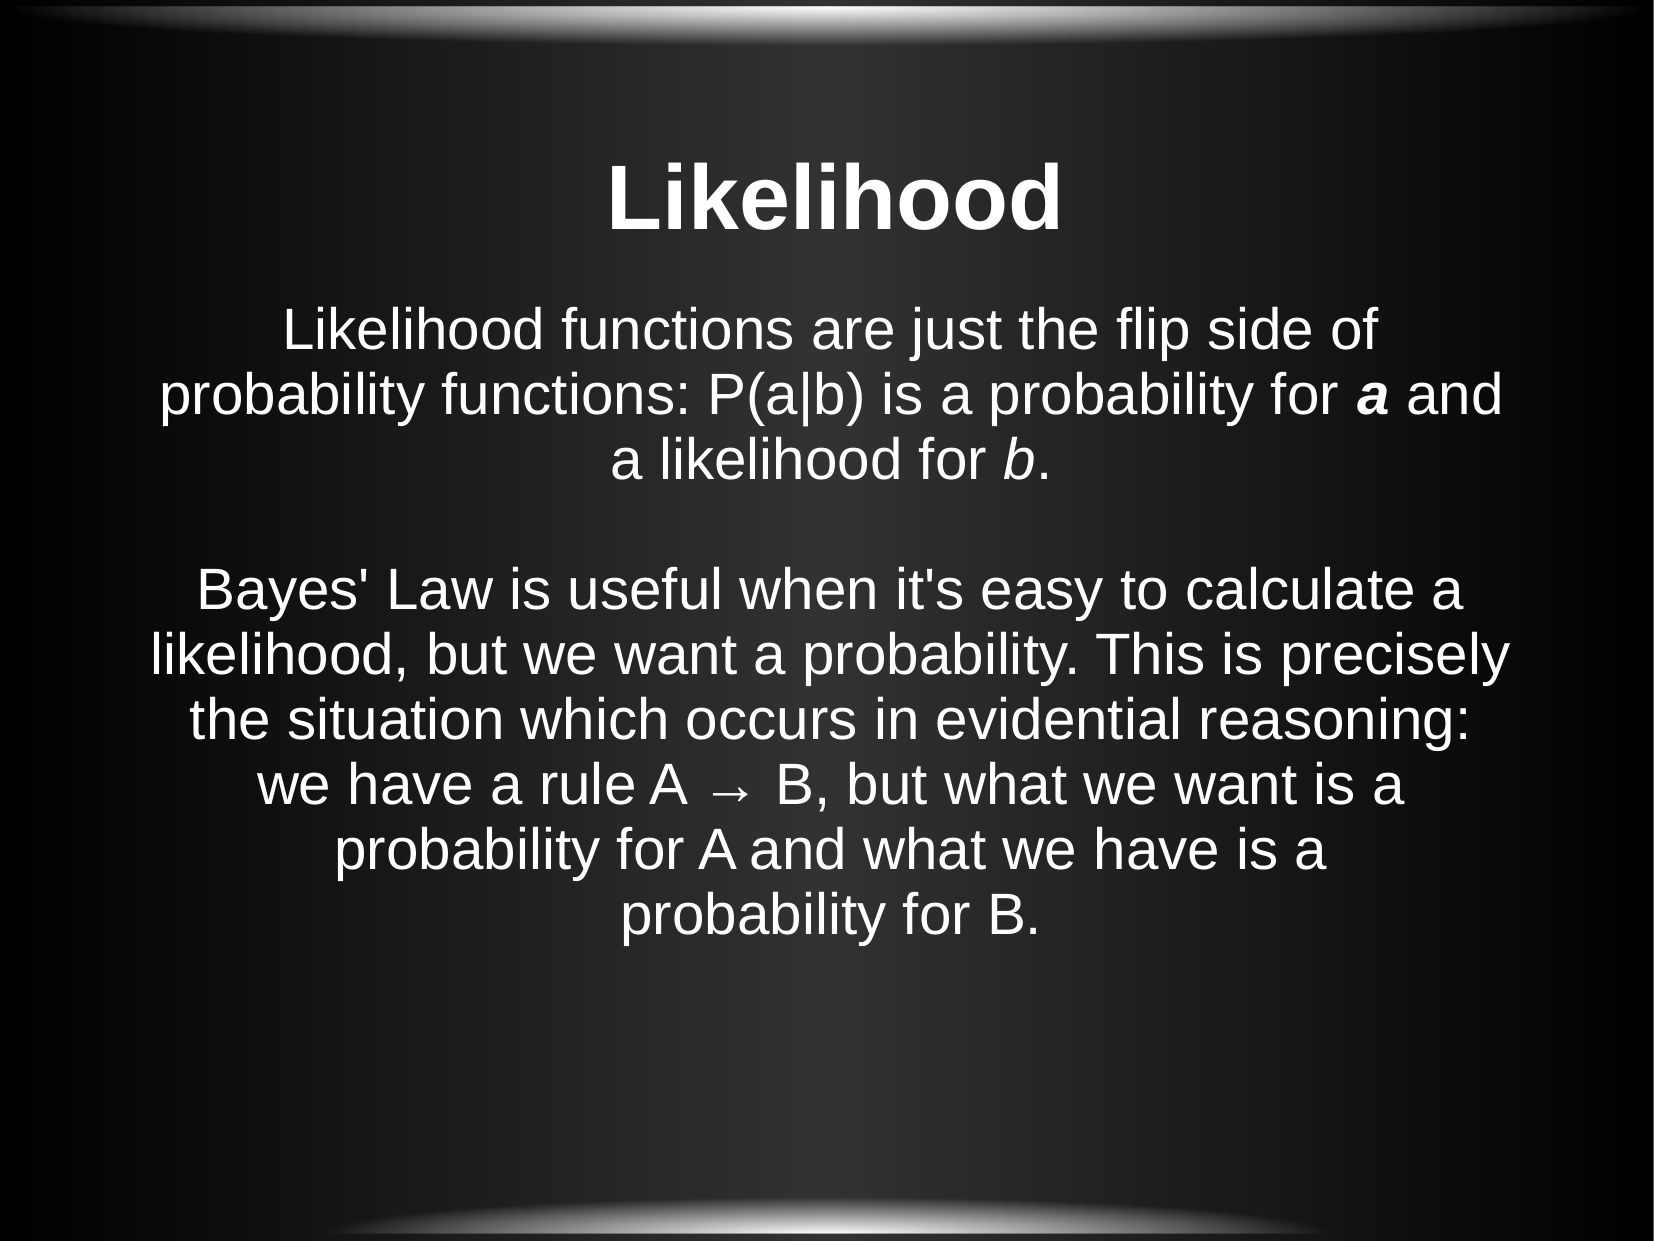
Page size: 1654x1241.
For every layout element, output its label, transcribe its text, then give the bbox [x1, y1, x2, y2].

title Likelihood [339, 114, 1333, 281]
picture [0, 0, 1654, 1241]
subtitle Likelihood functions are just the flip side of probability functions: P(a|b) is a probability for a and a likelihood for b. Bayes' Law is useful when it's easy to calculate a likelihood, but we want a probability. This is precisely the situation which occurs in evidential reasoning: we have a rule A → B, but what we want is a probability for A and what we have is a probability for B. [146, 278, 1517, 965]
